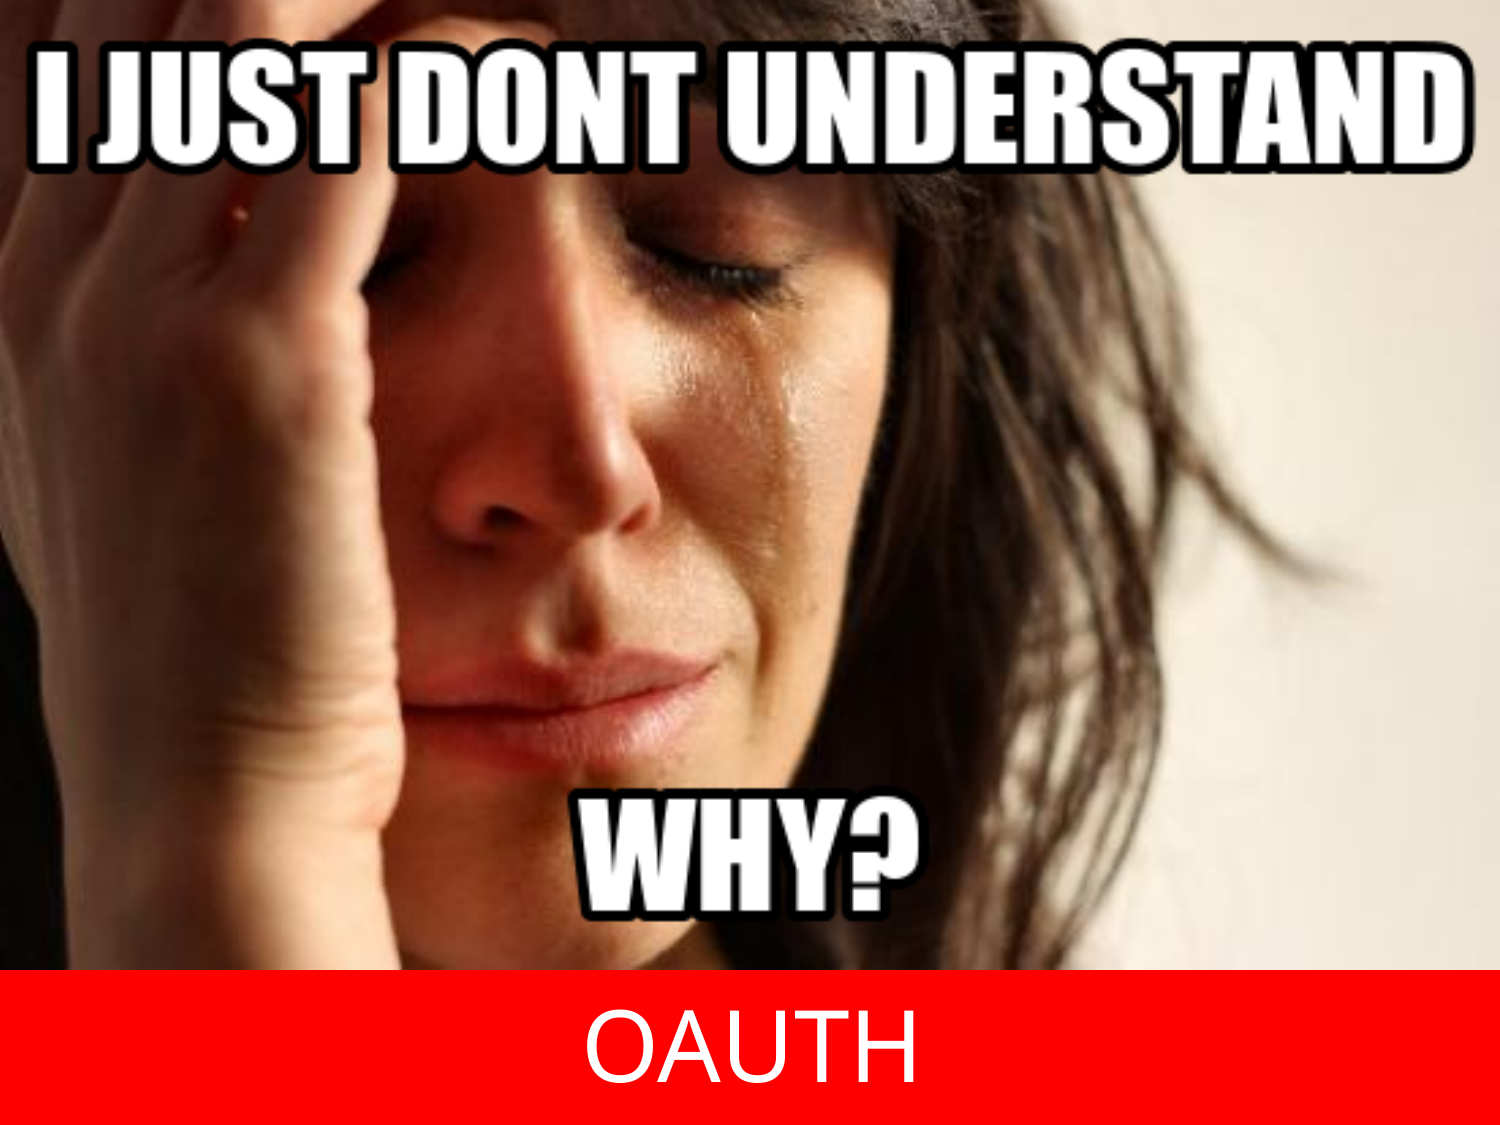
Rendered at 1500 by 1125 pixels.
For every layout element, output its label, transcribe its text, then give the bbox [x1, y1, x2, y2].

picture [0, 0, 1500, 970]
list OAUTH [28, 974, 1478, 1111]
